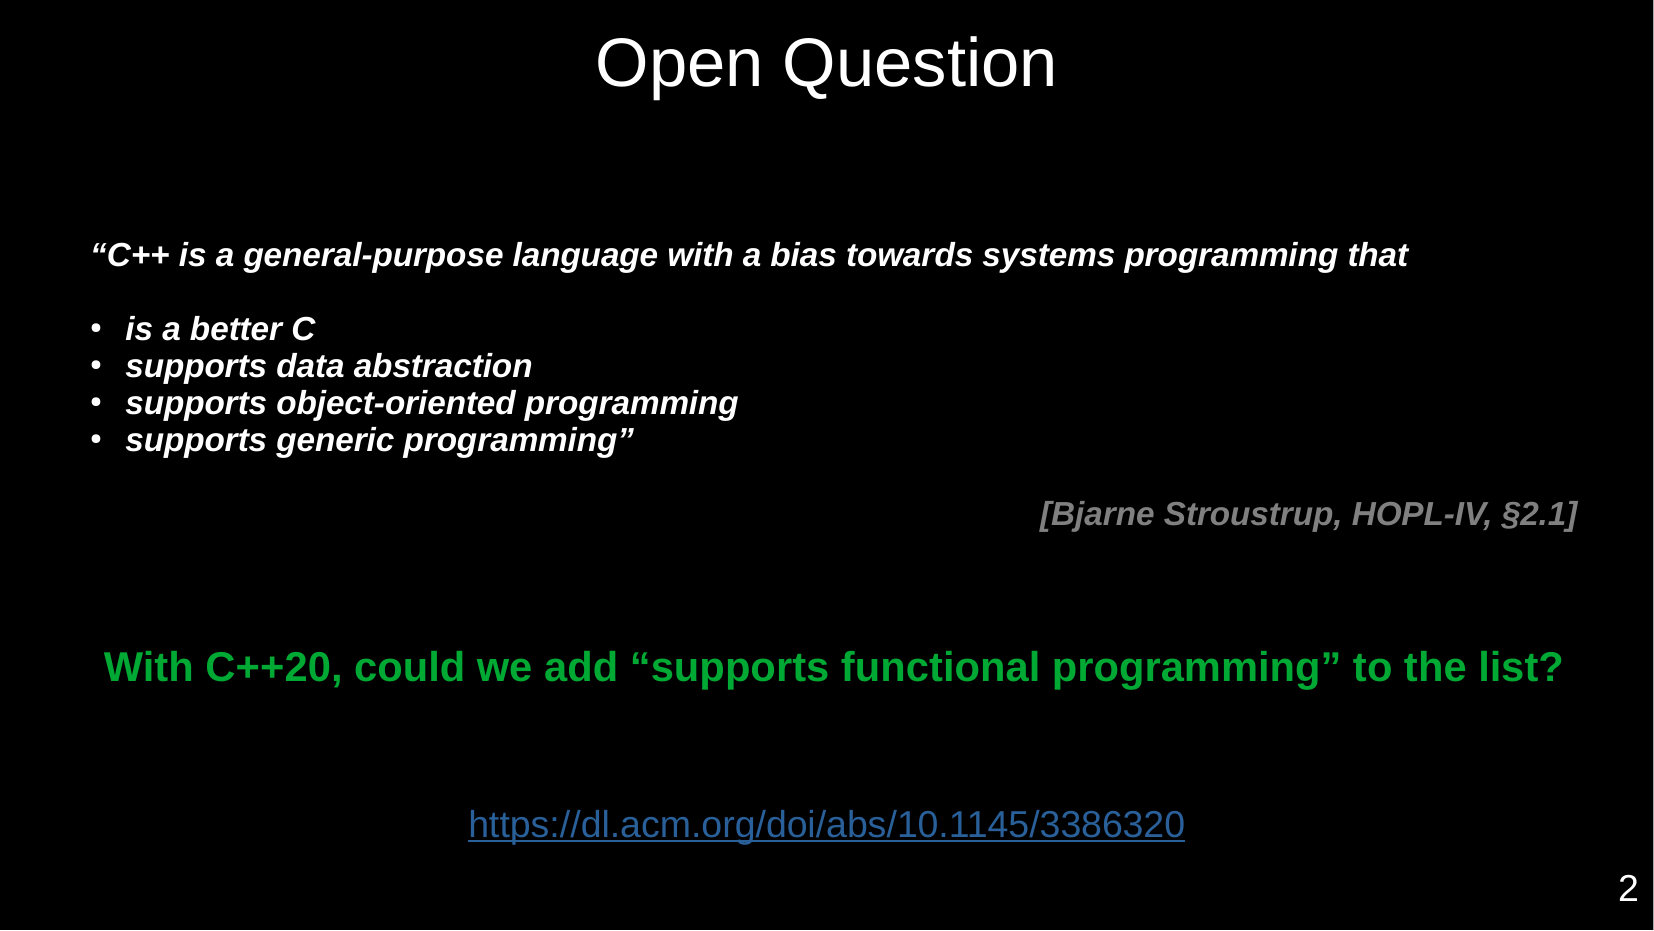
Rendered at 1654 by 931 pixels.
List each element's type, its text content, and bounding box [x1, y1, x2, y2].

text_box <number> [1024, 860, 1654, 931]
text_box https://dl.acm.org/doi/abs/10.1145/3386320 [331, 796, 1322, 854]
text_box “C++ is a general-purpose language with a bias towards systems programming that is a better C supports data abstraction supports object-oriented programming supports generic programming” [Bjarne Stroustrup, HOPL-IV, §2.1] With C++20, could we add “supports functional programming” to the list? [90, 185, 1579, 779]
title Open Question [82, 4, 1571, 121]
